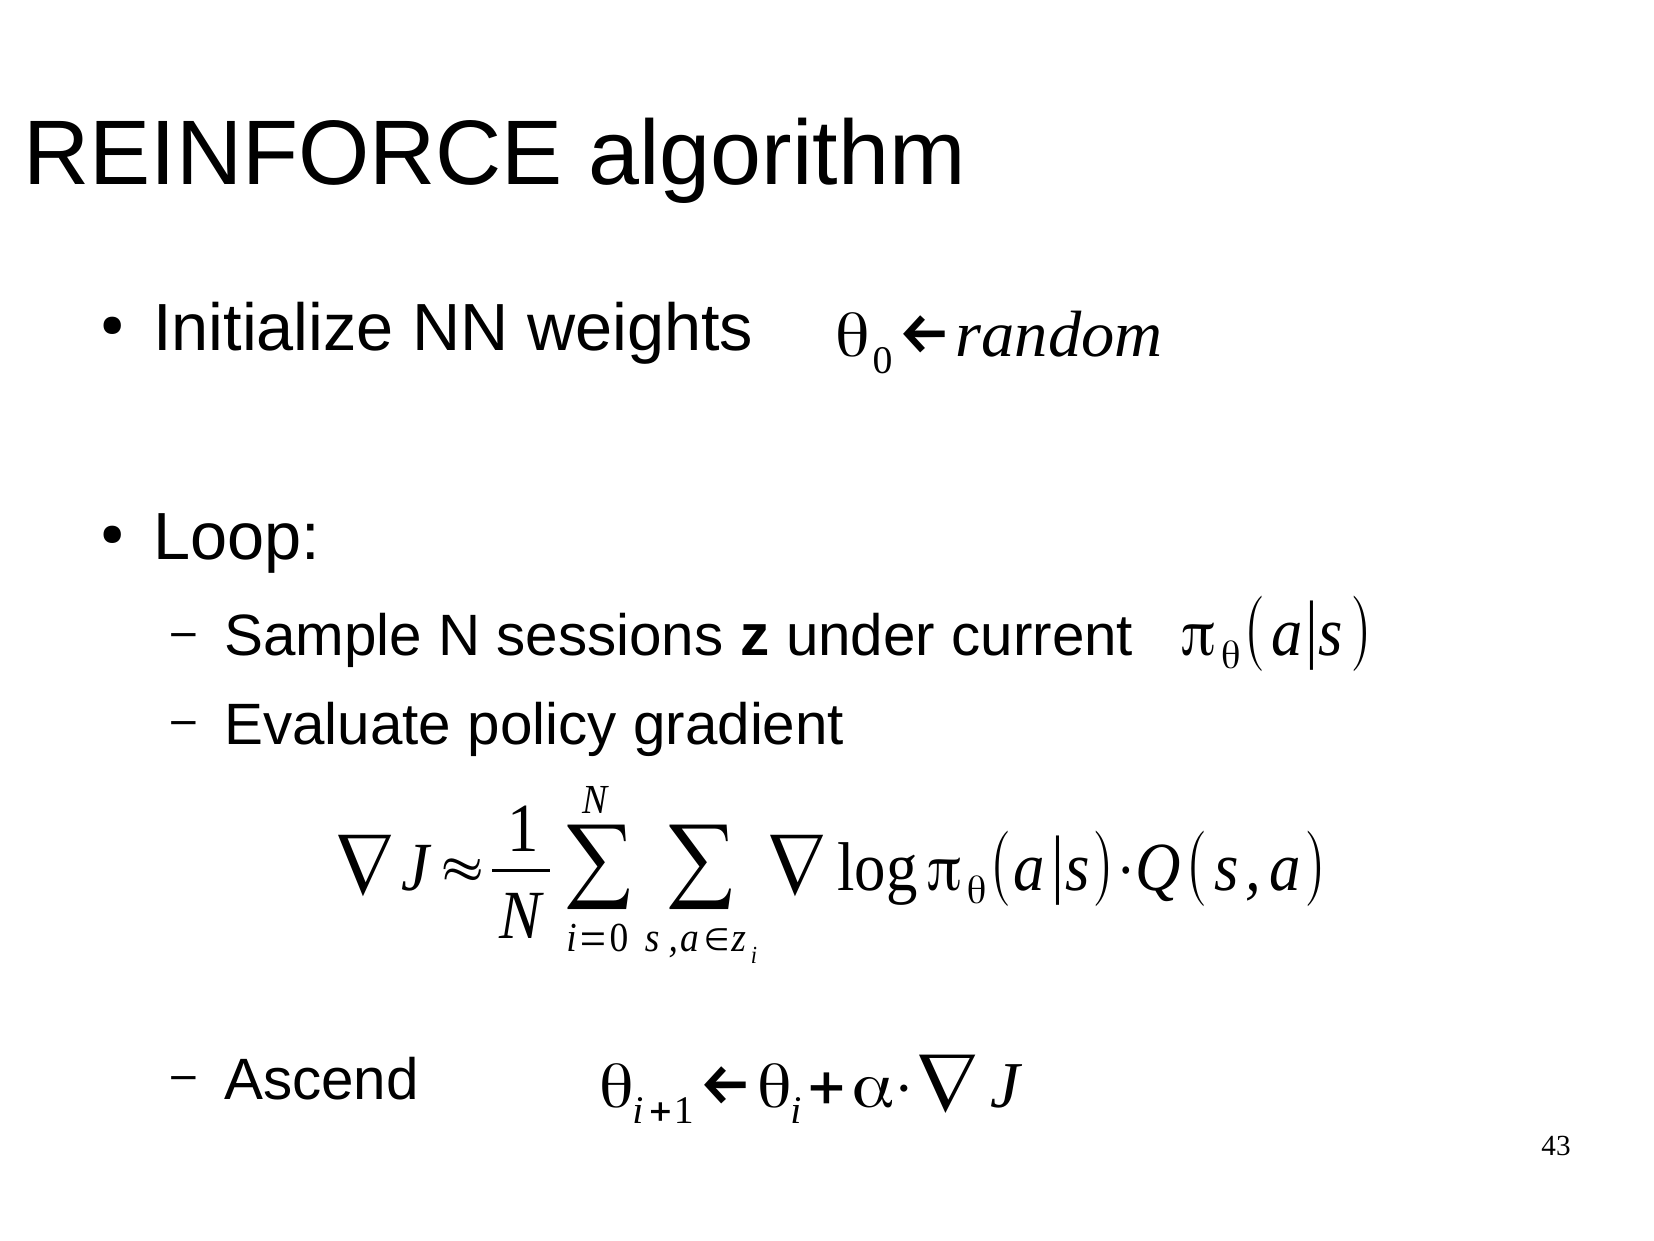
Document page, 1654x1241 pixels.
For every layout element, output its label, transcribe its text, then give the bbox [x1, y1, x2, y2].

chart [818, 299, 1179, 384]
list Initialize NN weights Loop: Sample N sessions z under current Evaluate policy gradient Ascend [82, 290, 1571, 1186]
title REINFORCE algorithm [23, 49, 1512, 257]
chart [582, 1049, 1042, 1134]
chart [1166, 590, 1385, 674]
